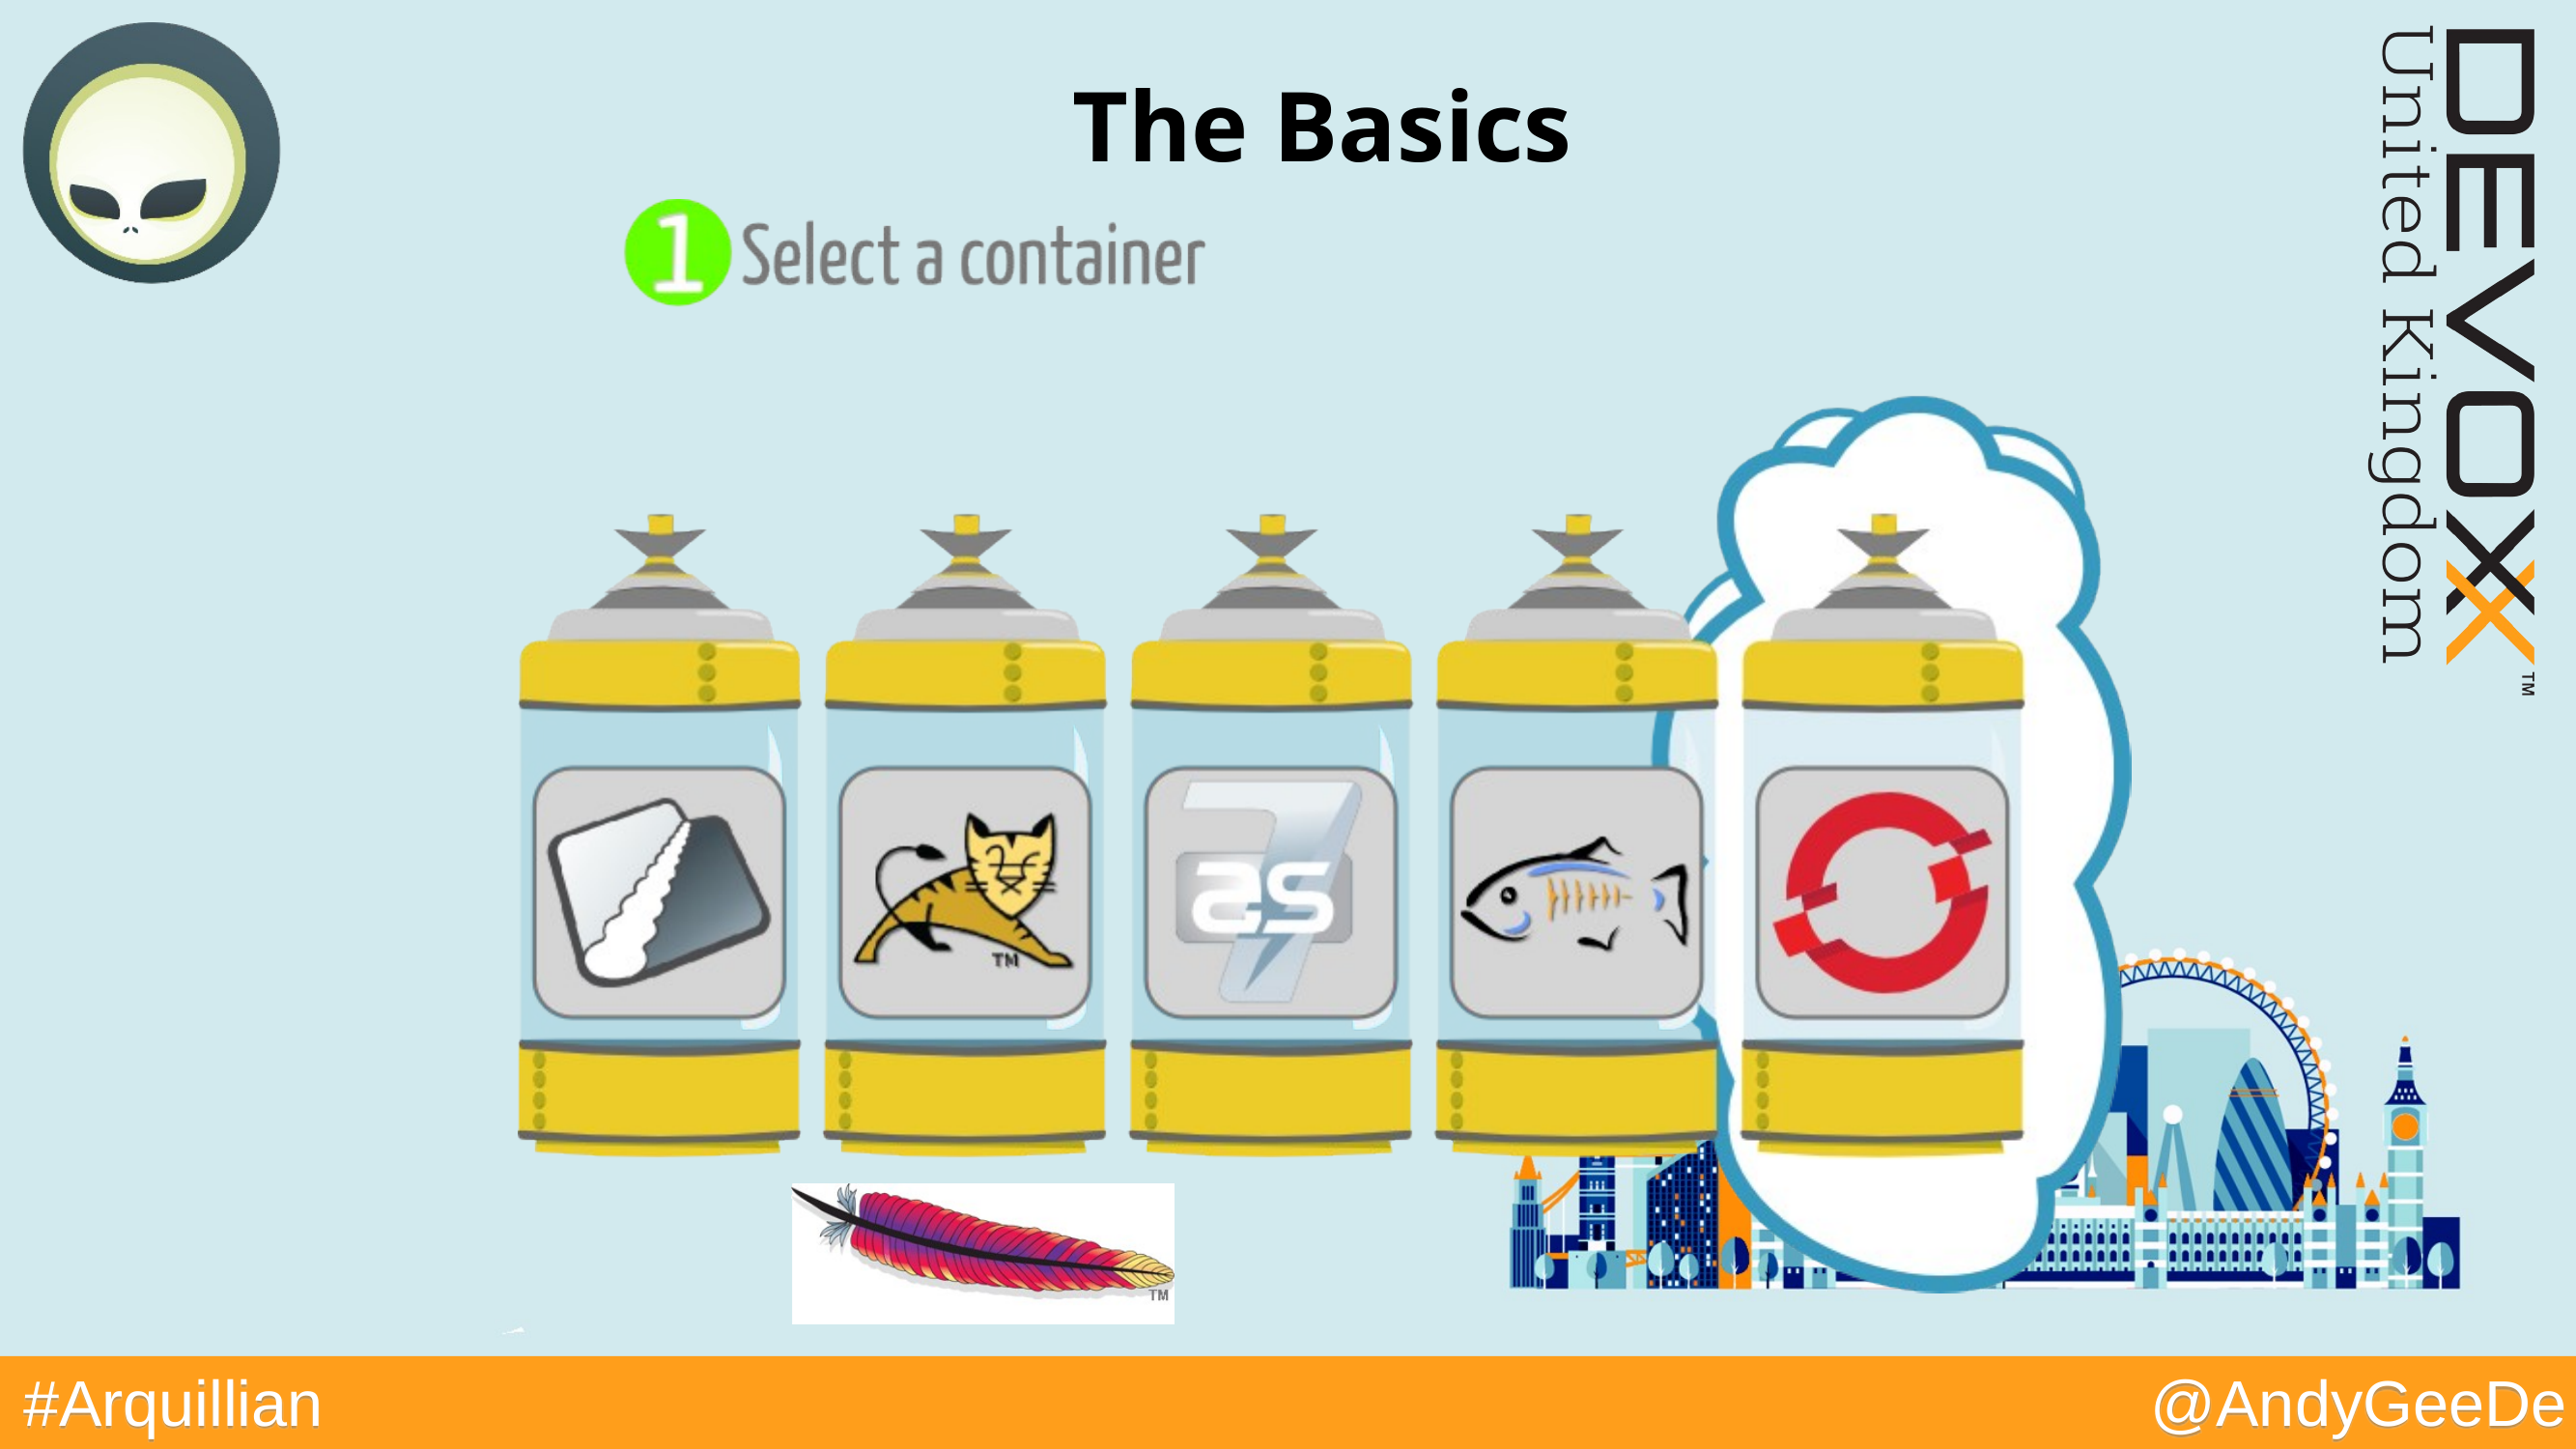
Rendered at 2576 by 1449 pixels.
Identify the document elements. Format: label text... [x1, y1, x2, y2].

picture [0, 0, 2576, 1355]
title The Basics [197, 58, 2448, 243]
